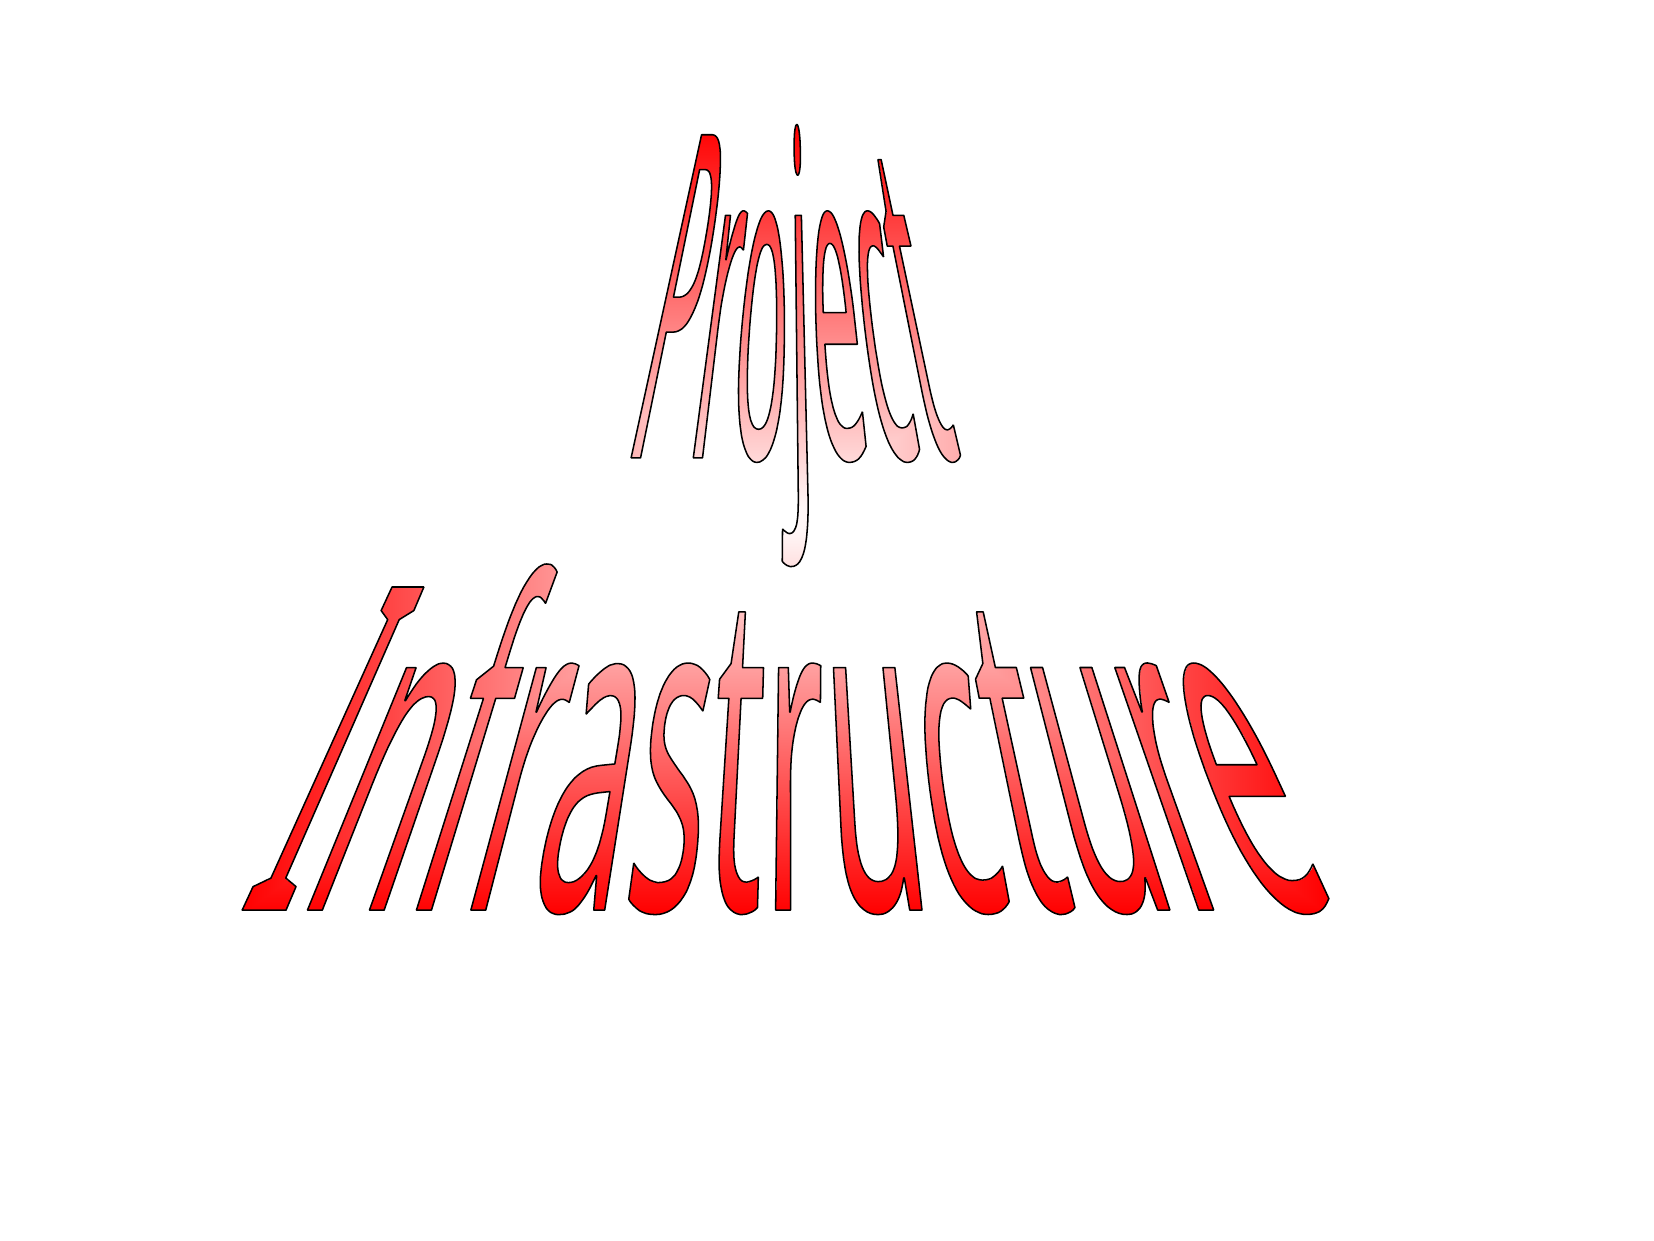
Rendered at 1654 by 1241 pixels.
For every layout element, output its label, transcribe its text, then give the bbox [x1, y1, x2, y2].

text_box Project Infrastructure [775, 663, 821, 911]
text_box Project Infrastructure [924, 663, 1010, 915]
text_box Project Infrastructure [877, 159, 961, 463]
text_box Project Infrastructure [1114, 663, 1214, 911]
text_box Project Infrastructure [833, 667, 922, 915]
text_box Project Infrastructure [631, 134, 721, 458]
text_box Project Infrastructure [1183, 663, 1329, 915]
text_box Project Infrastructure [1030, 667, 1170, 915]
text_box Project Infrastructure [975, 611, 1075, 915]
text_box Project Infrastructure [416, 563, 558, 911]
text_box Project Infrastructure [718, 611, 764, 915]
text_box Project Infrastructure [693, 210, 748, 458]
text_box Project Infrastructure [307, 663, 456, 911]
text_box Project Infrastructure [242, 587, 424, 911]
text_box Project Infrastructure [815, 210, 867, 463]
text_box Project Infrastructure [782, 215, 809, 567]
text_box Project Infrastructure [859, 210, 920, 463]
text_box Project Infrastructure [470, 663, 580, 911]
text_box Project Infrastructure [628, 663, 710, 915]
text_box Project Infrastructure [738, 210, 785, 463]
text_box Project Infrastructure [540, 663, 636, 915]
